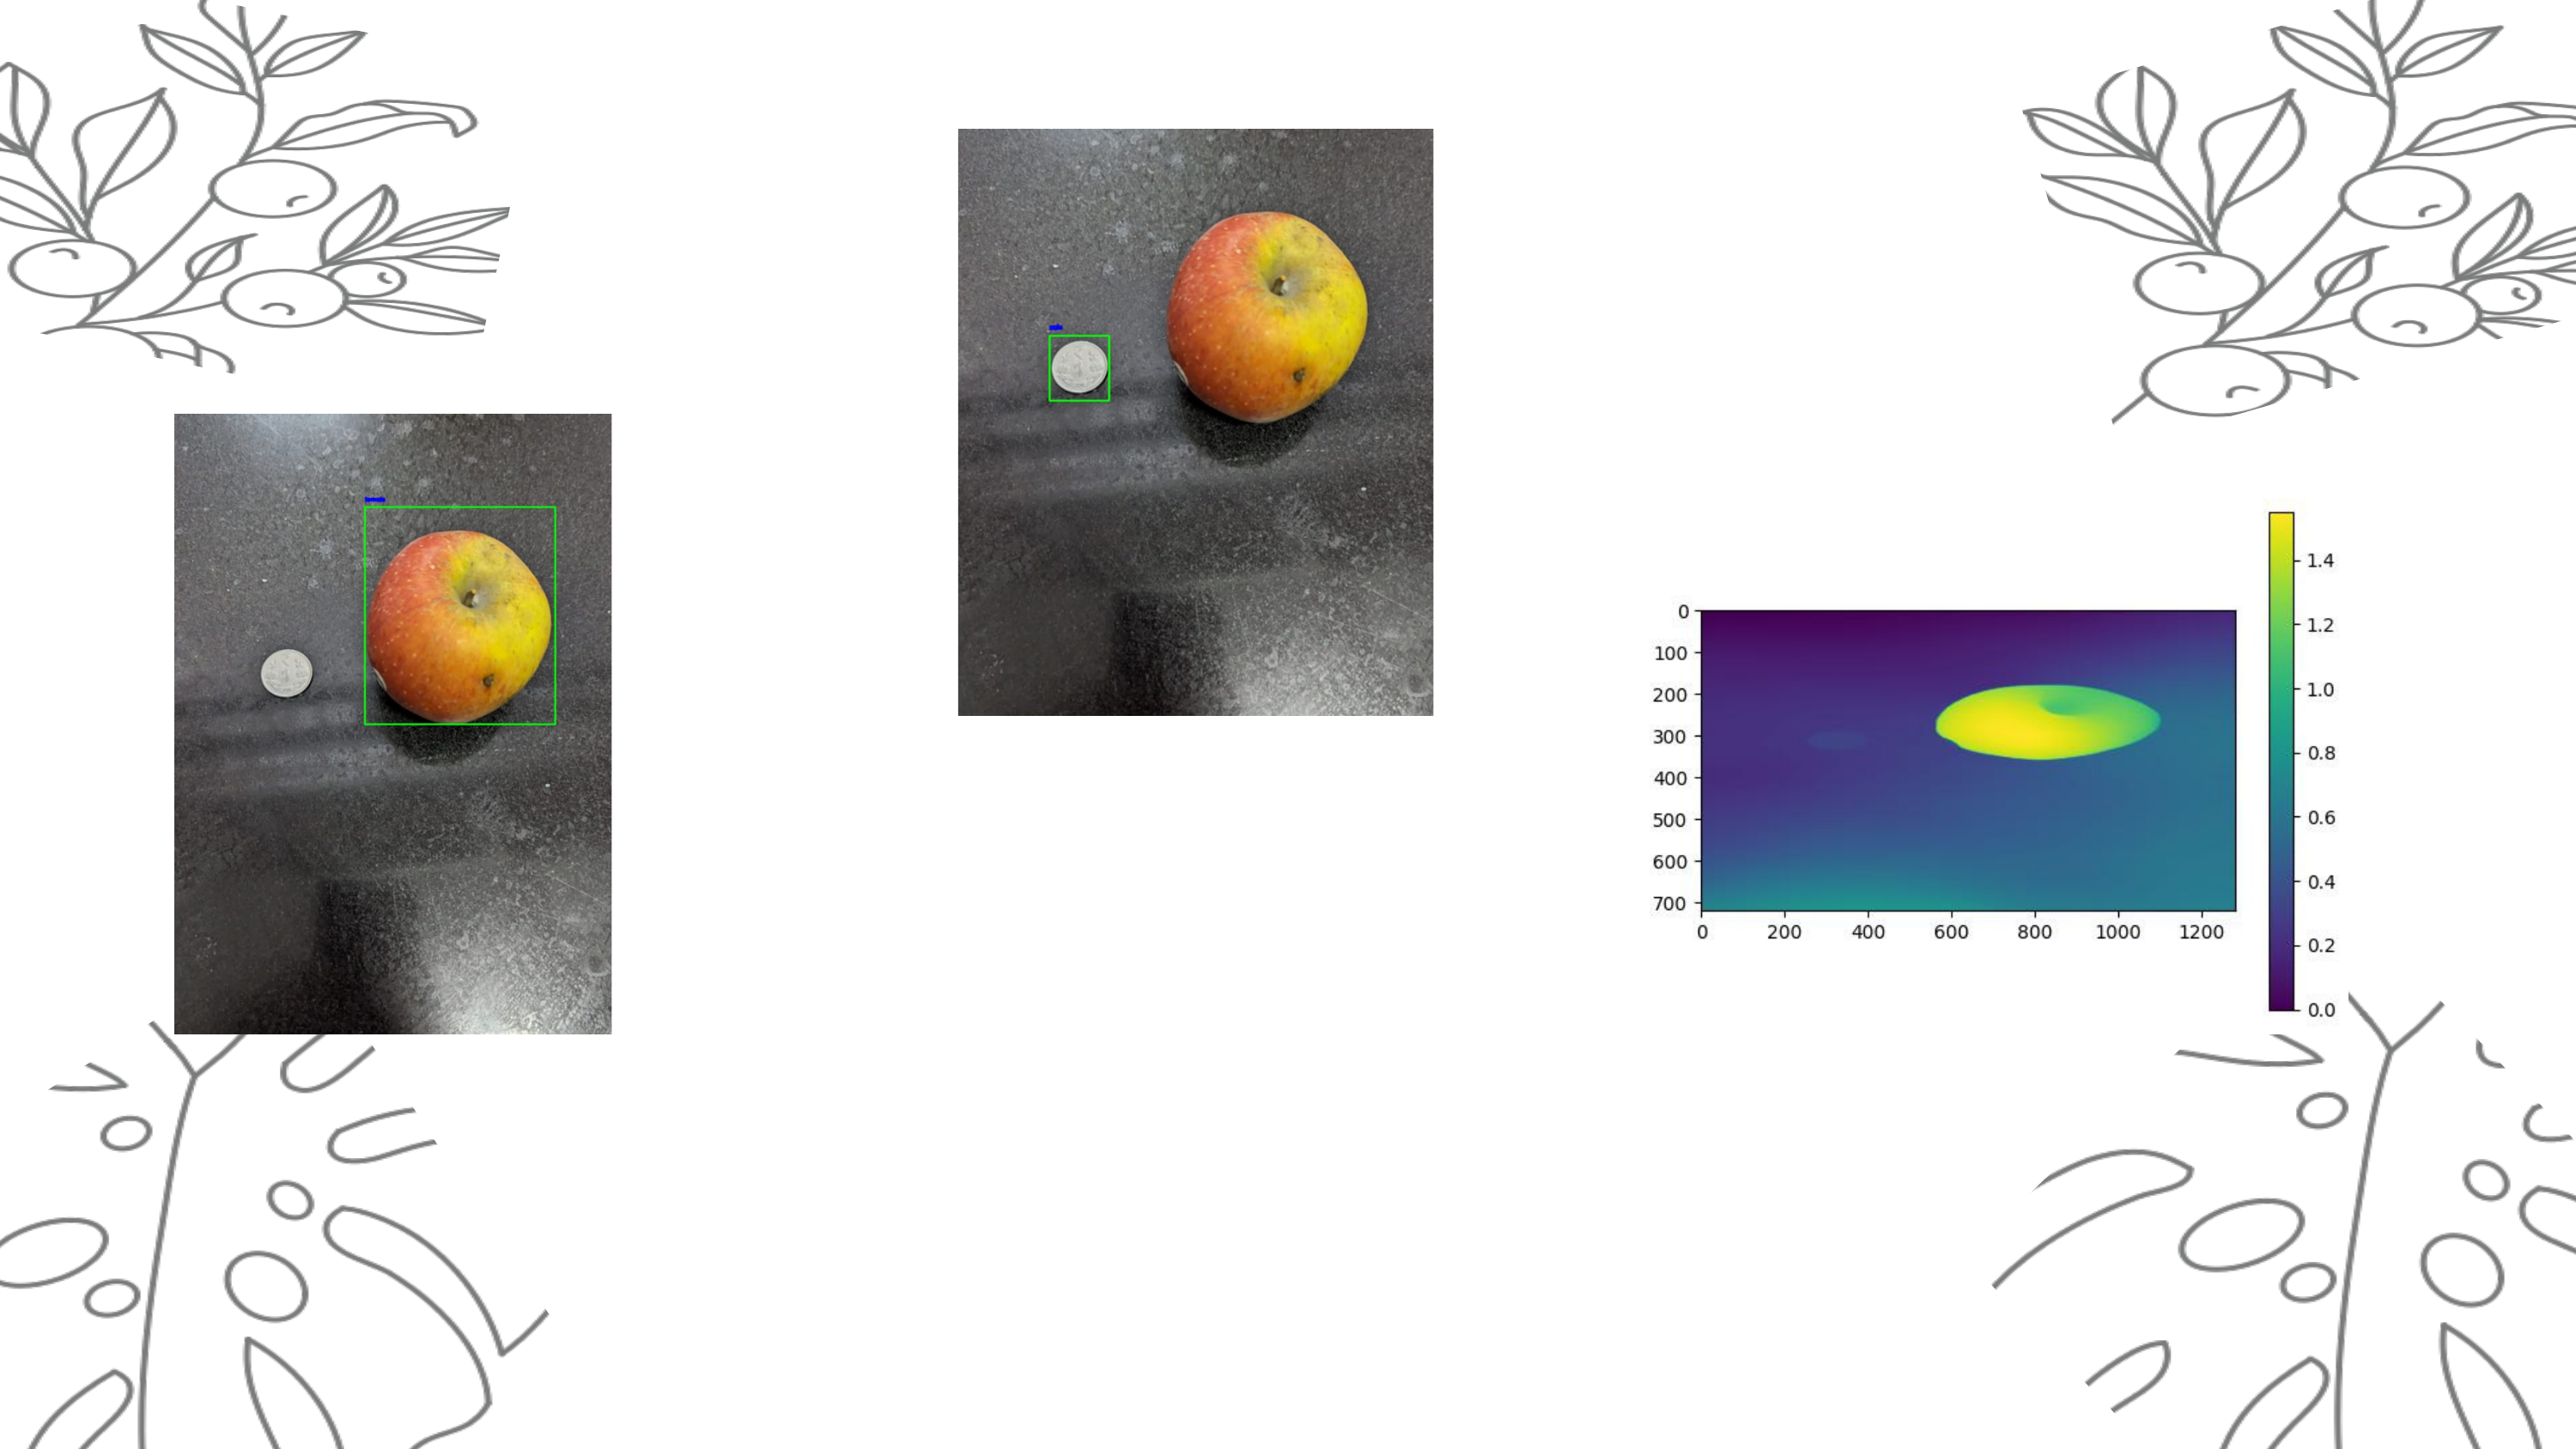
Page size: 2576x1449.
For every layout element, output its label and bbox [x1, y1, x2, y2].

text_box [1639, 499, 2576, 1449]
text_box [0, 0, 612, 1449]
text_box [957, 129, 1434, 716]
text_box [2020, 0, 2576, 449]
